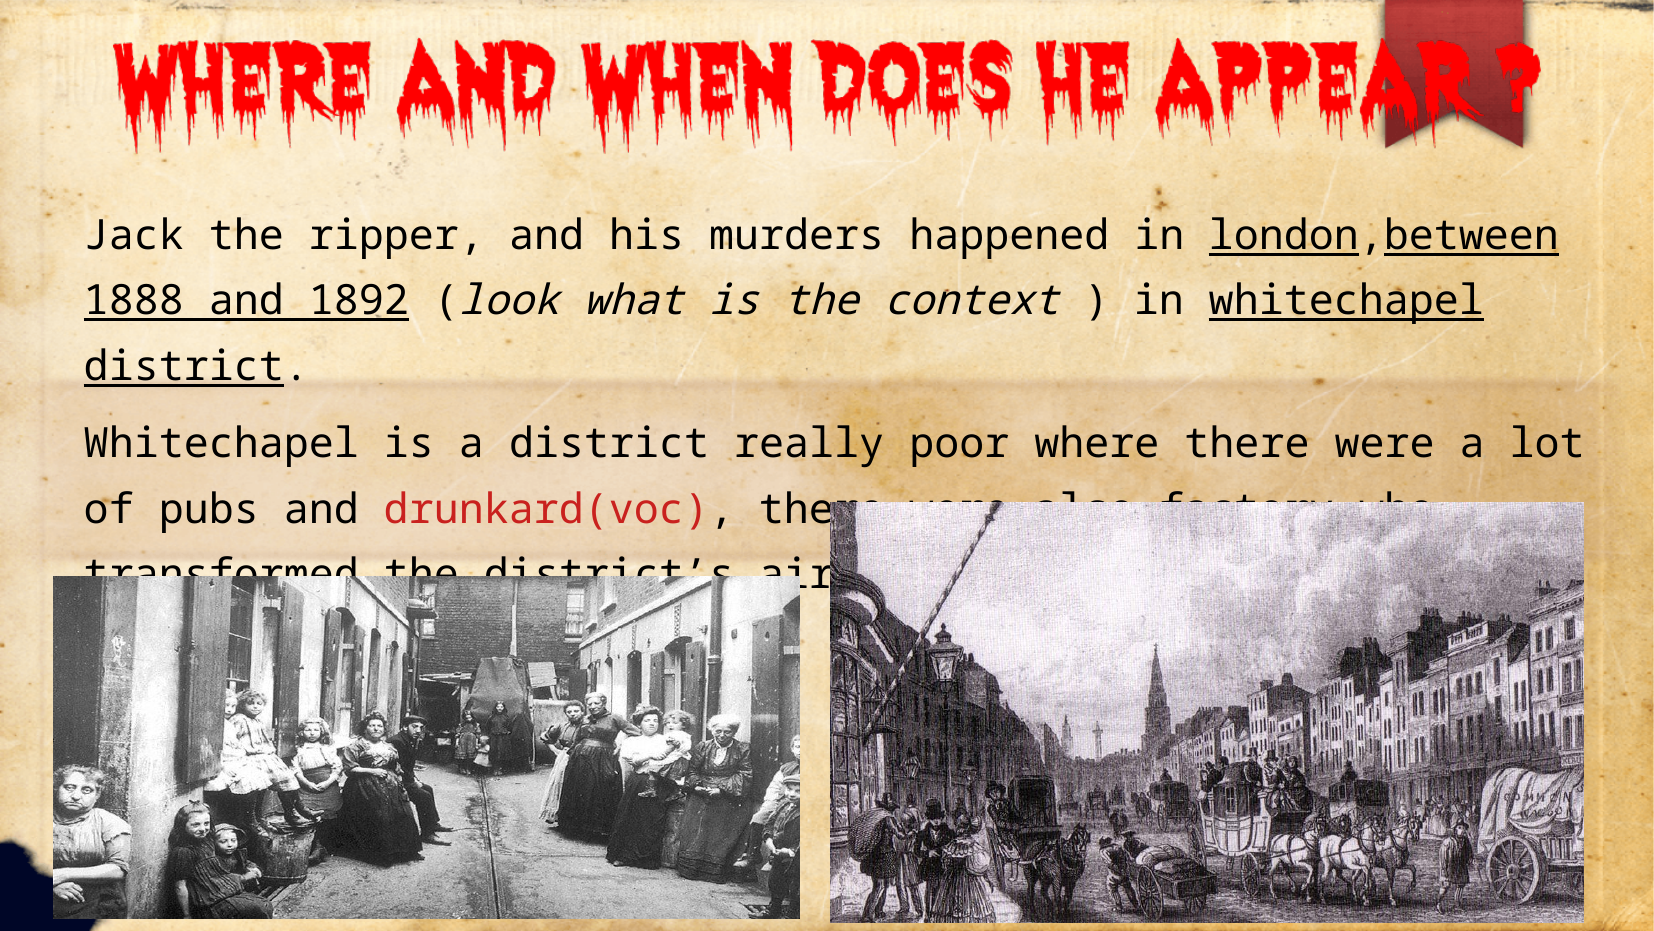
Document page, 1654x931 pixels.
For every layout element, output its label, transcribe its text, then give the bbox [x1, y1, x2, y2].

picture [0, 0, 1654, 931]
text_box Jack the ripper, and his murders happened in london,between 1888 and 1892 (look what is the context ) in whitechapel district. Whitechapel is a district really poor where there were a lot of pubs and drunkard(voc), there were also factory who transformed the district’s air into a black cloud(voc) [68, 188, 1601, 568]
